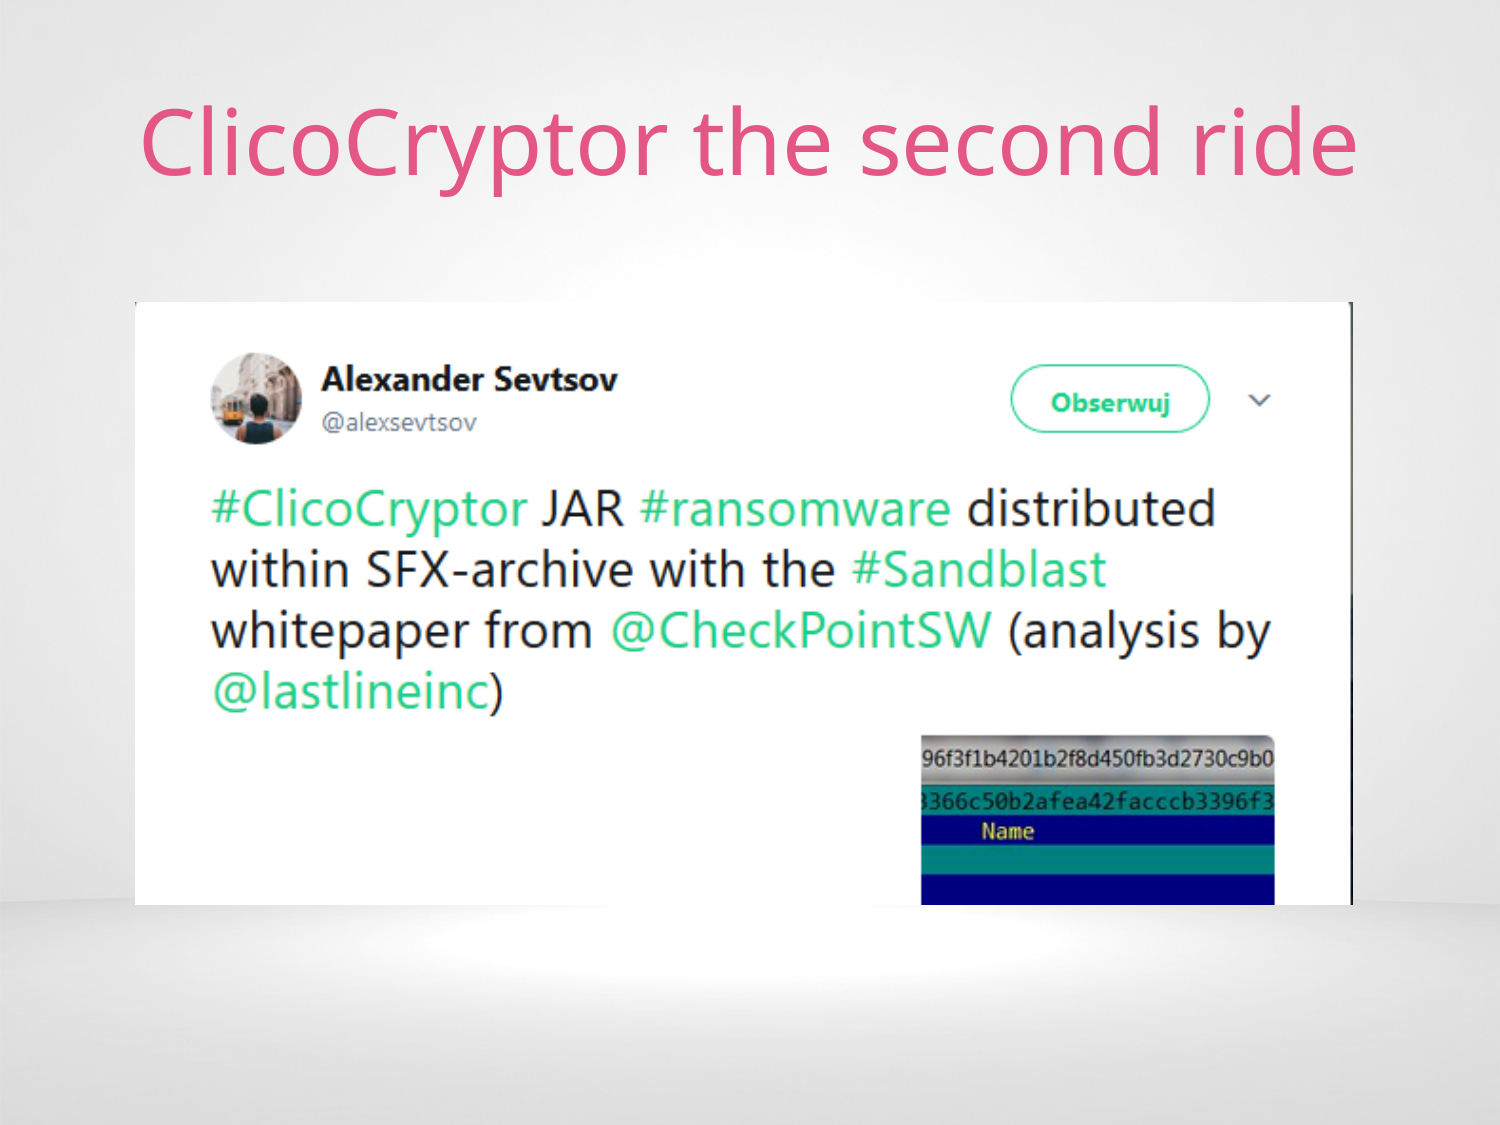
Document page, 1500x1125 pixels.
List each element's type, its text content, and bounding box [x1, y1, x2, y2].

title ClicoCryptor the second ride [75, 45, 1425, 233]
picture [0, 0, 1500, 1125]
